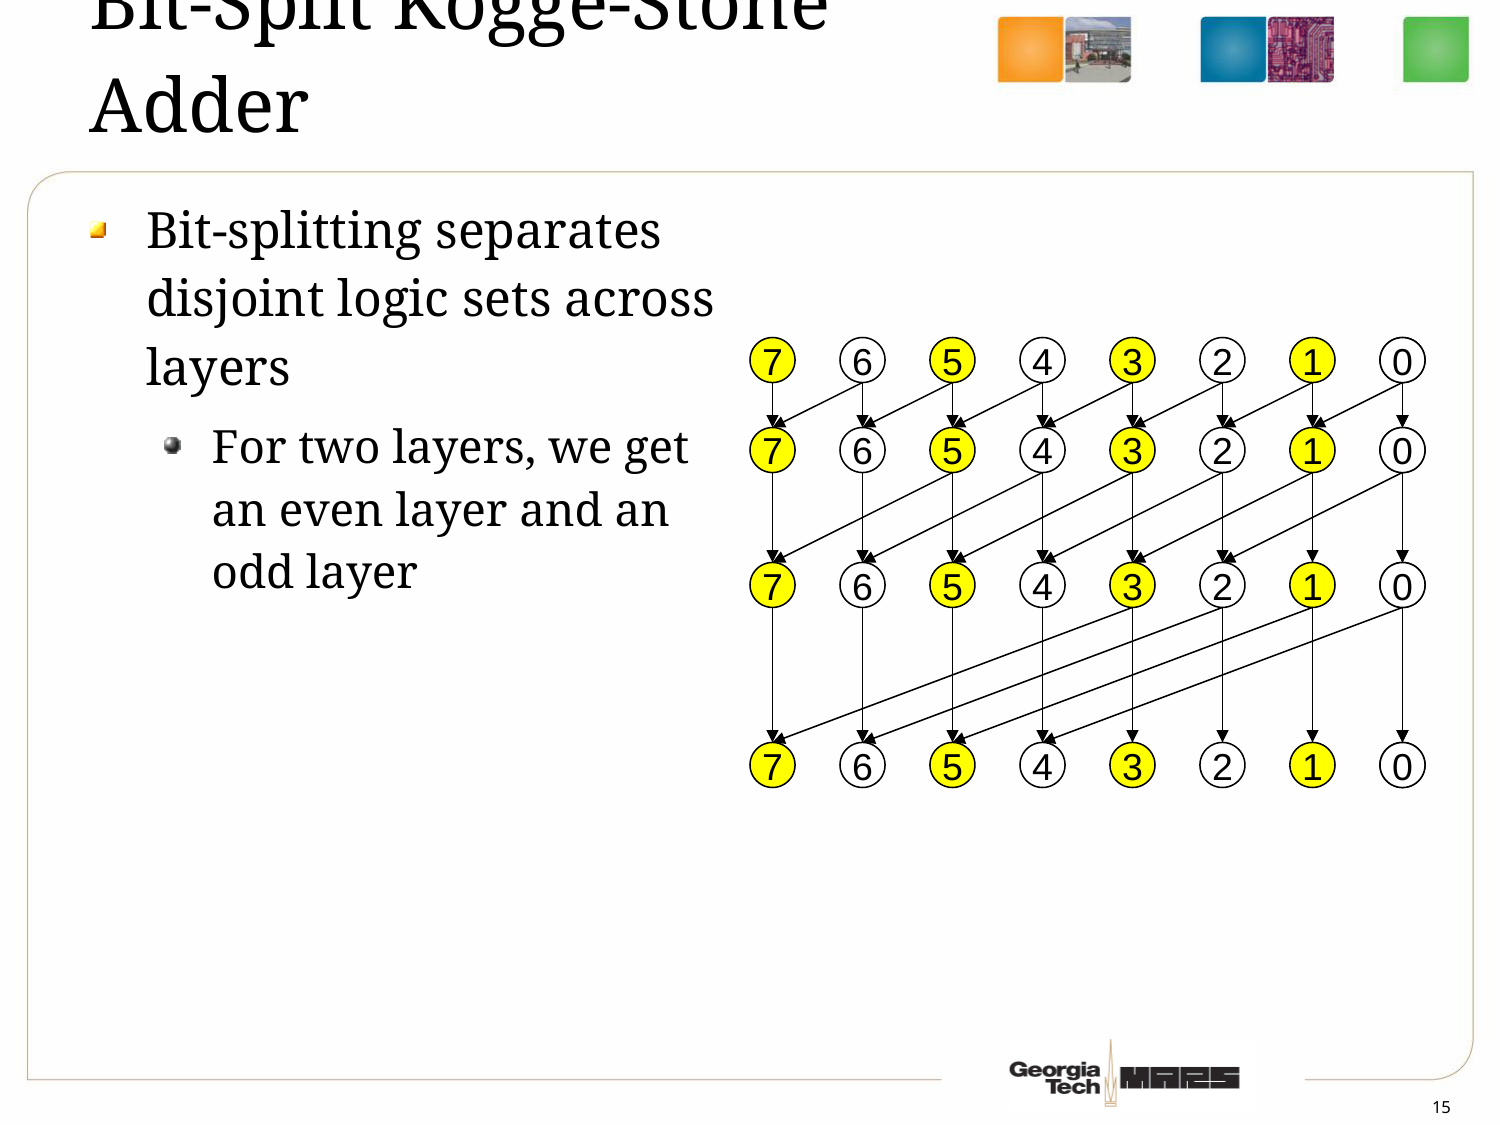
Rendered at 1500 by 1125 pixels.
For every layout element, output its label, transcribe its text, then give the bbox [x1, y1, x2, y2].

text_box 4 [1020, 427, 1066, 473]
text_box 6 [840, 337, 886, 383]
text_box 0 [1380, 562, 1426, 608]
text_box 1 [1289, 337, 1336, 383]
text_box 7 [750, 337, 796, 383]
text_box 2 [1199, 562, 1245, 608]
text_box 7 [750, 742, 796, 788]
text_box 7 [750, 562, 796, 608]
text_box 4 [1020, 337, 1066, 383]
text_box 2 [1199, 742, 1245, 788]
text_box 5 [929, 427, 975, 473]
picture [0, 0, 1500, 1125]
text_box 3 [1109, 562, 1156, 608]
text_box 5 [929, 562, 975, 608]
text_box 6 [840, 562, 886, 608]
text_box 3 [1109, 427, 1156, 473]
text_box 2 [1199, 337, 1245, 383]
title Bit-Split Kogge-Stone Adder [75, 0, 1013, 163]
text_box 3 [1109, 742, 1156, 788]
text_box 4 [1020, 562, 1066, 608]
text_box 5 [929, 337, 975, 383]
text_box 5 [929, 742, 975, 788]
text_box 3 [1109, 337, 1156, 383]
list Bit-splitting separates disjoint logic sets across layers For two layers, we get an even layer and an odd layer [75, 187, 744, 1013]
text_box 1 [1289, 562, 1336, 608]
text_box 6 [840, 742, 886, 788]
text_box 1 [1289, 427, 1336, 473]
text_box 0 [1380, 427, 1426, 473]
text_box 0 [1380, 742, 1426, 788]
text_box 4 [1020, 742, 1066, 788]
text_box 6 [840, 427, 886, 473]
text_box 1 [1289, 742, 1336, 788]
text_box 2 [1199, 427, 1245, 473]
text_box 0 [1380, 337, 1426, 383]
text_box 7 [750, 427, 796, 473]
